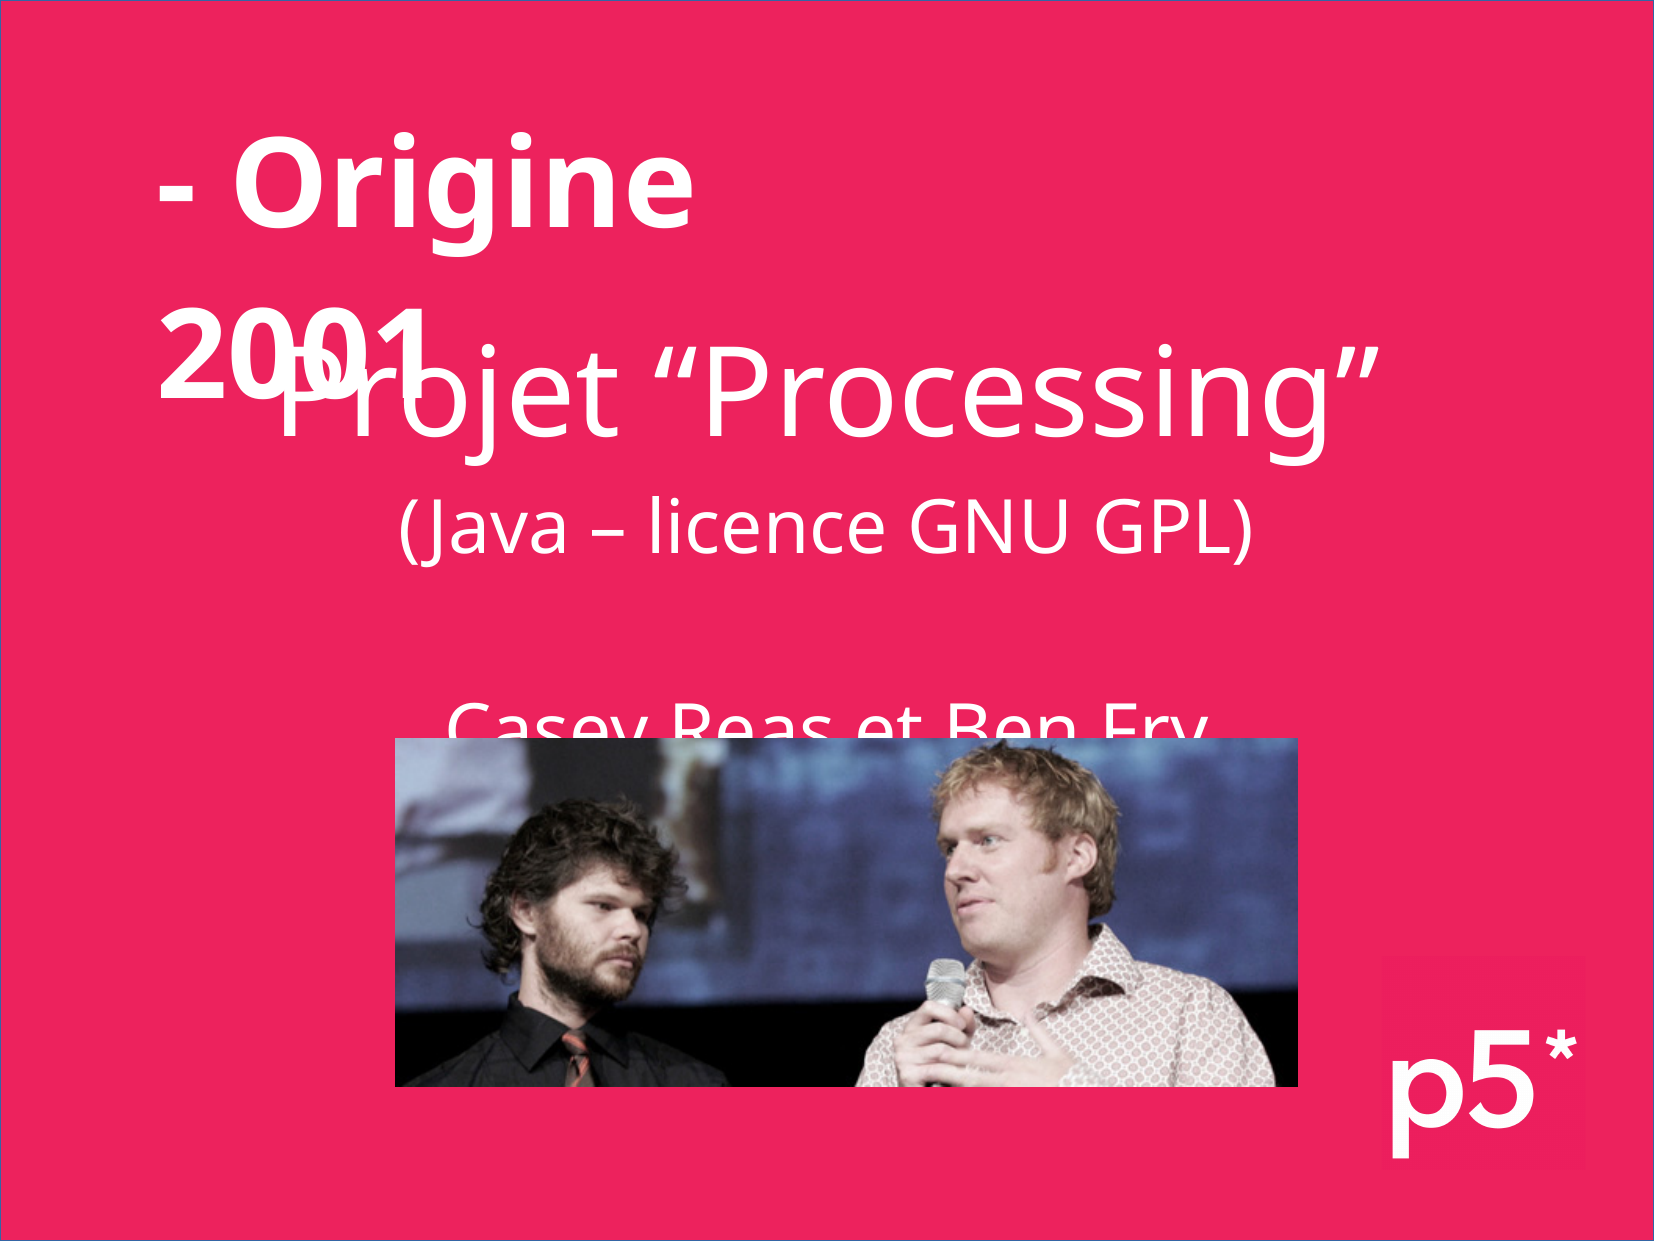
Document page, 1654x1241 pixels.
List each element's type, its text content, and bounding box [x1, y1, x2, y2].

picture [395, 738, 1298, 1087]
picture [1381, 1010, 1586, 1170]
text_box Projet “Processing” (Java – licence GNU GPL) Casey Reas et Ben Fry [23, 294, 1630, 1010]
text_box - Origine 2001 [141, 86, 1028, 242]
text_box [0, 0, 1654, 1241]
